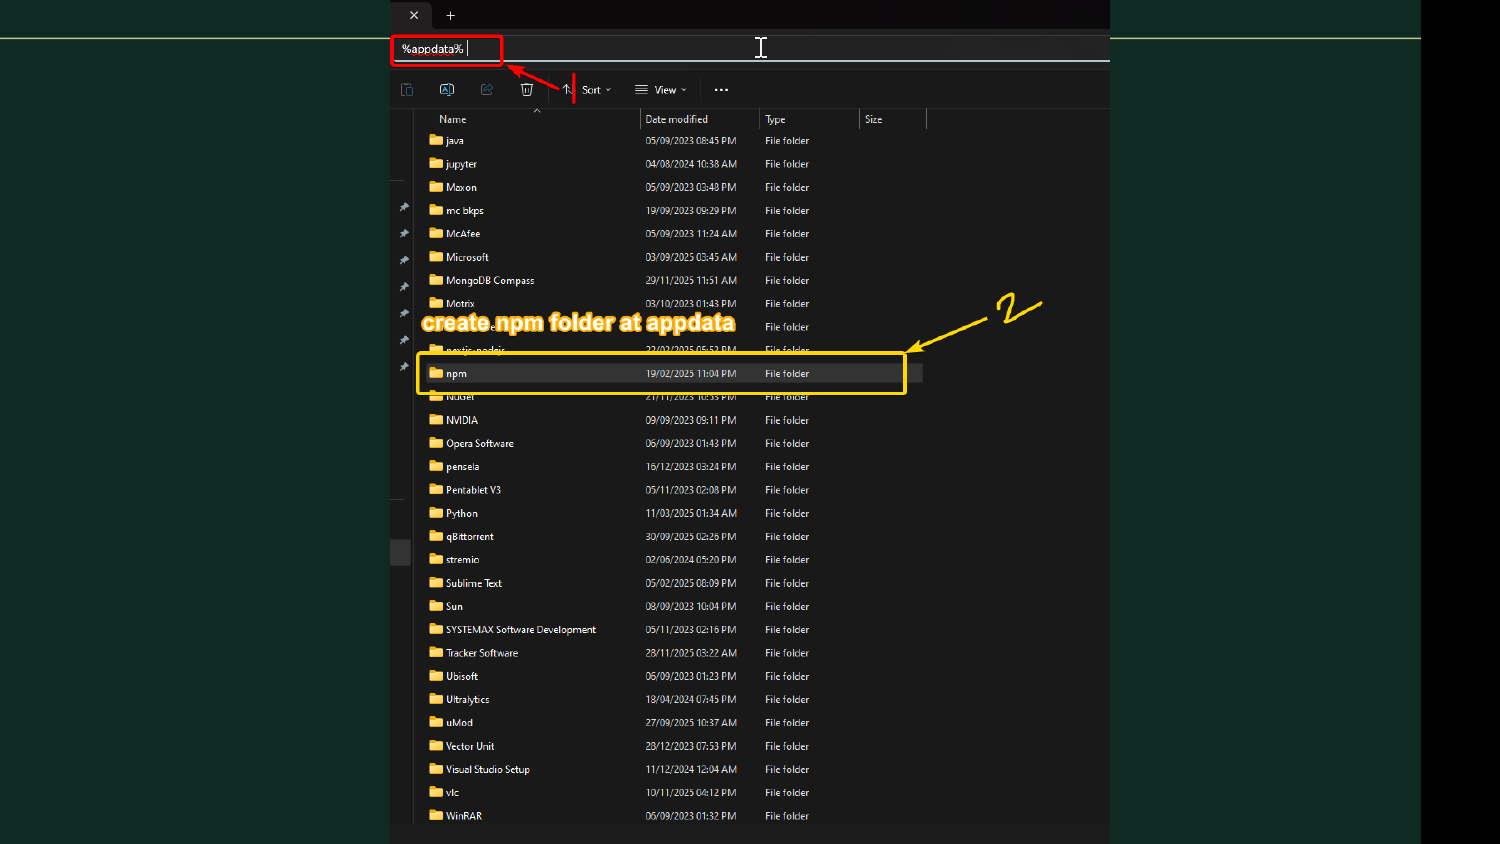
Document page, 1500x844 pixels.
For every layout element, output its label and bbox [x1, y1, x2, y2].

picture [390, 0, 1110, 844]
